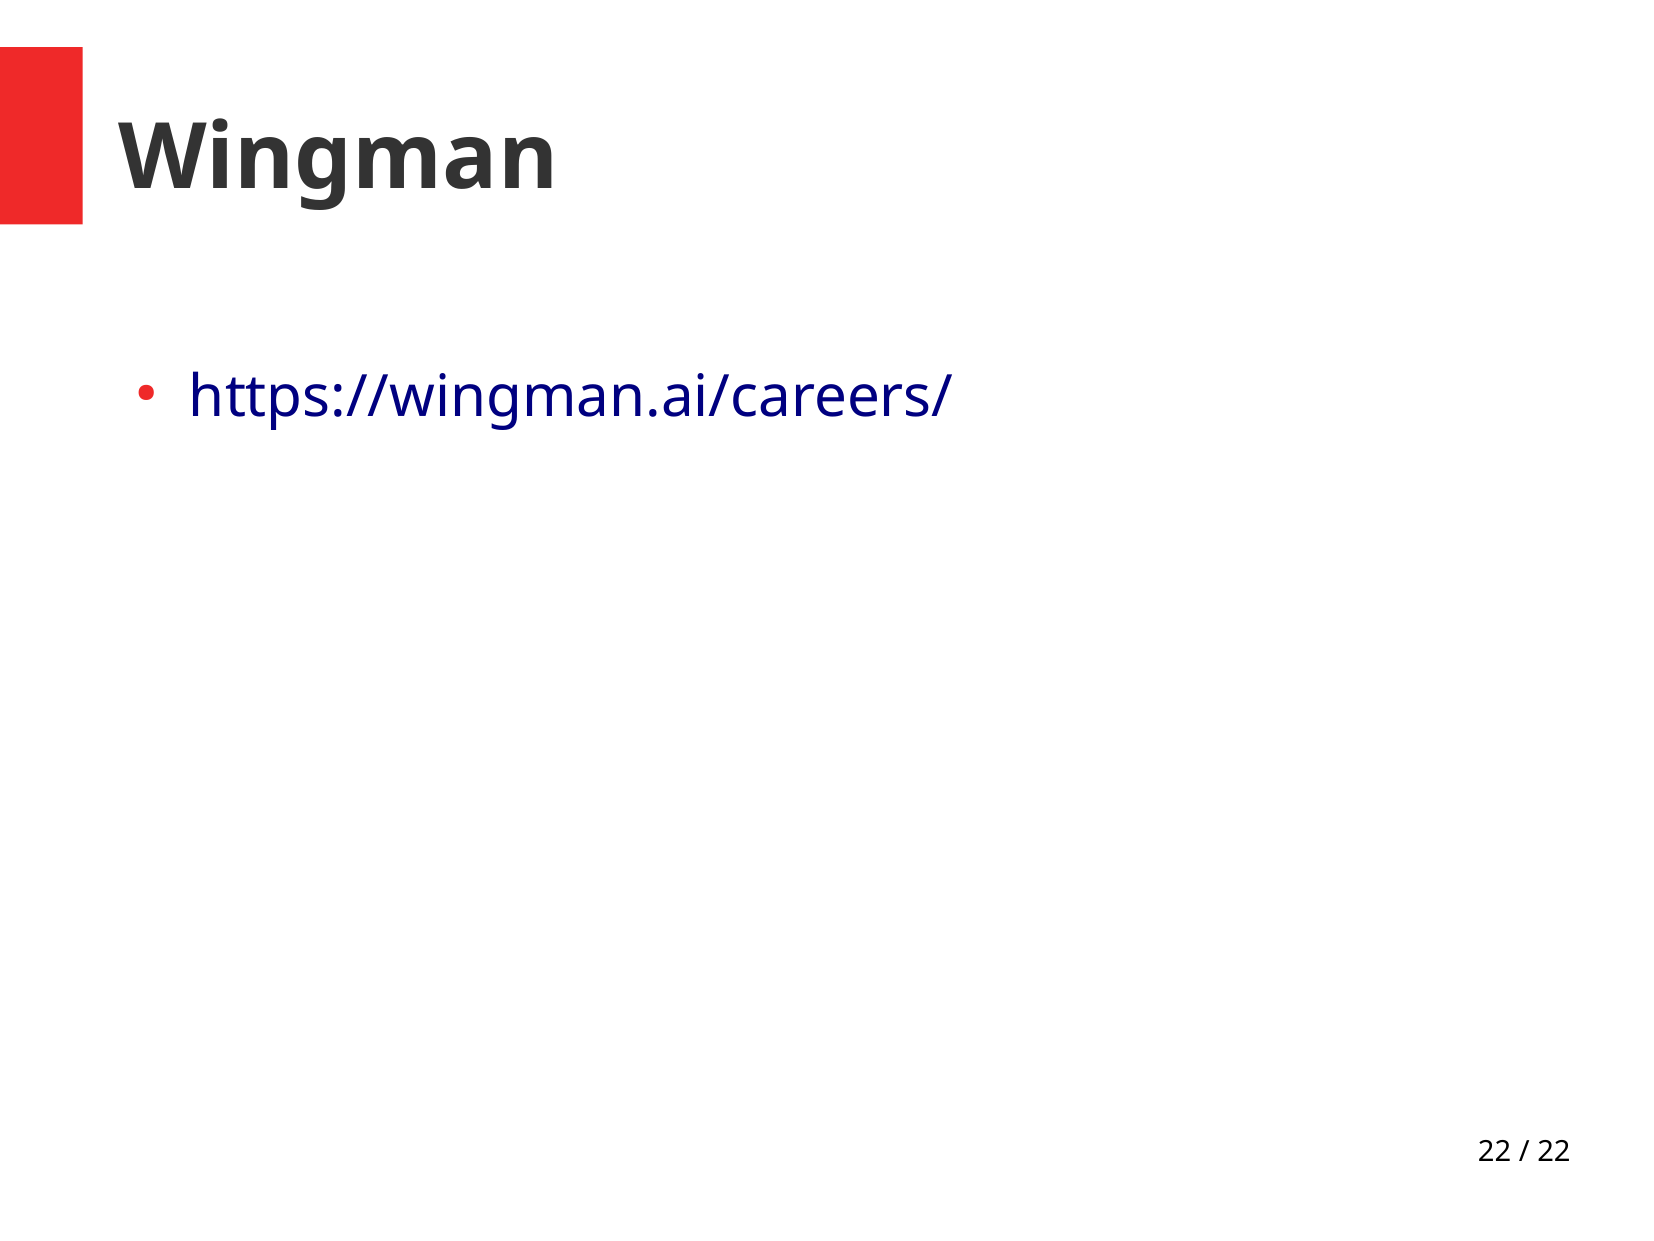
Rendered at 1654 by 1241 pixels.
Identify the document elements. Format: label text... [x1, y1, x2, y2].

list https://wingman.ai/careers/ [118, 354, 1536, 1074]
title Wingman [118, 49, 1571, 257]
